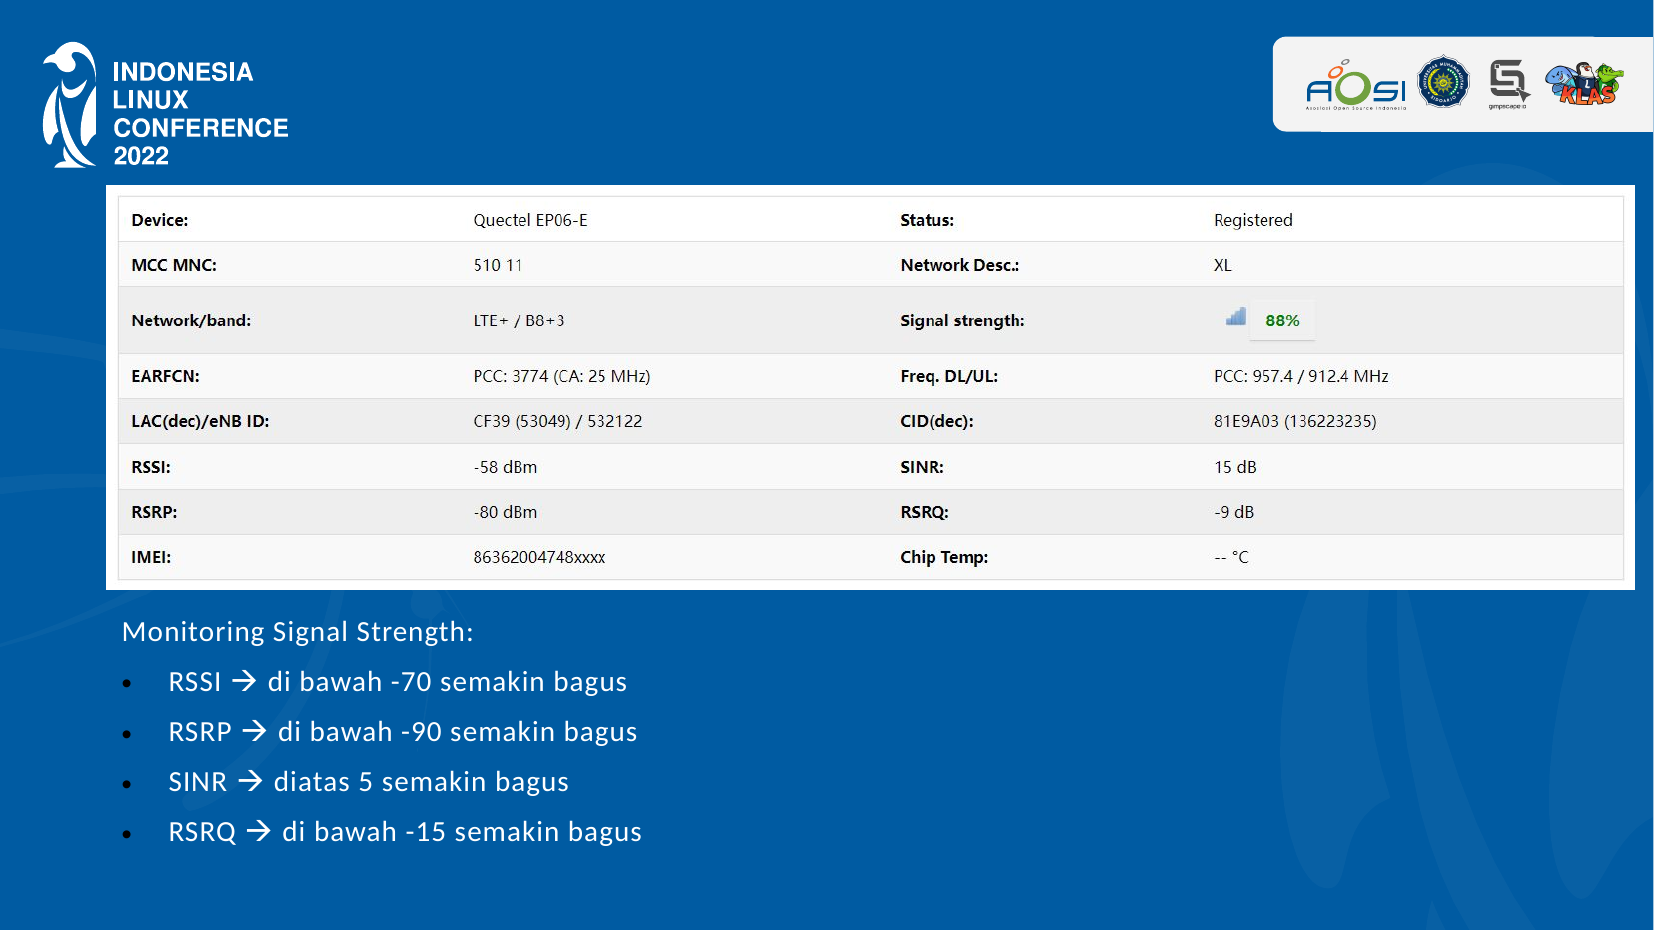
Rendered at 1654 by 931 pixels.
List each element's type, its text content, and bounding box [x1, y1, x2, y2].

picture [1545, 62, 1624, 105]
picture [1416, 54, 1471, 108]
picture [106, 185, 1635, 590]
text_box Monitoring Signal Strength: RSSI  di bawah -70 semakin bagus RSRP  di bawah -90 semakin bagus SINR  diatas 5 semakin bagus RSRQ  di bawah -15 semakin bagus [106, 611, 778, 916]
